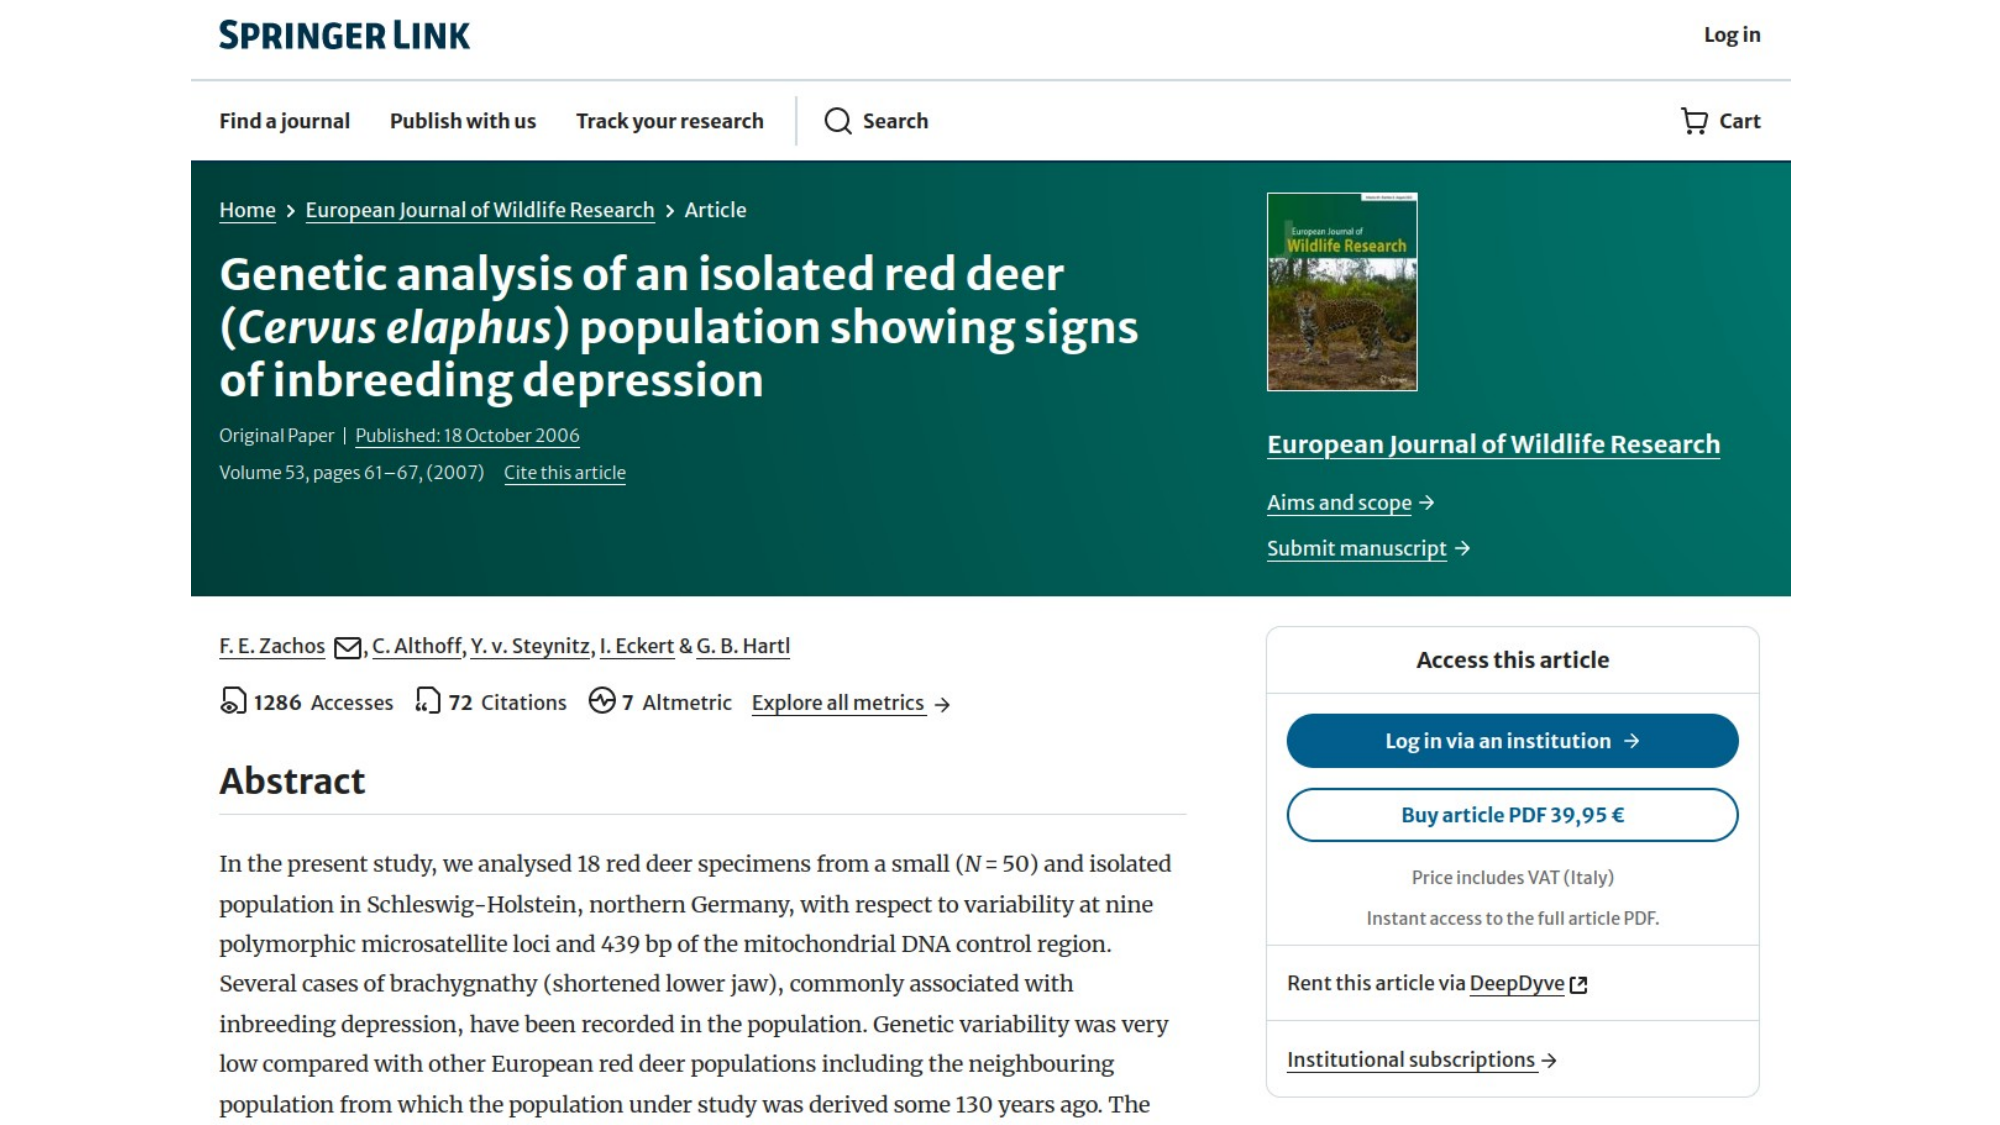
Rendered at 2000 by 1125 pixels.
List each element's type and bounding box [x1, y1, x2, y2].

picture [191, 163, 1791, 1125]
picture [191, 0, 1791, 161]
